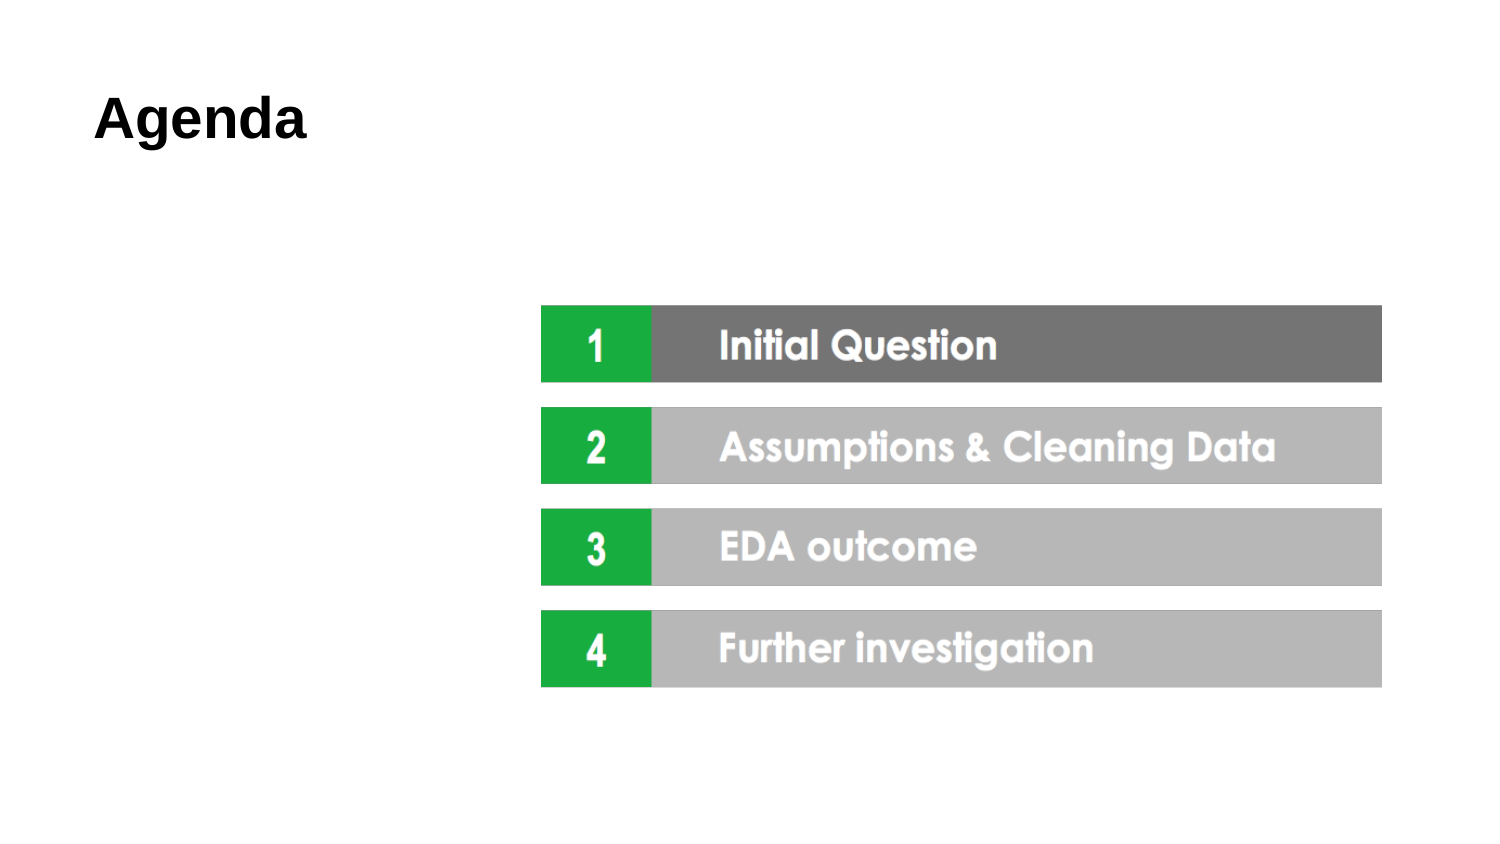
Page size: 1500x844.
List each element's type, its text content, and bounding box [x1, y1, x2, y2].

title Agenda [0, 10, 592, 165]
picture [541, 301, 1382, 703]
